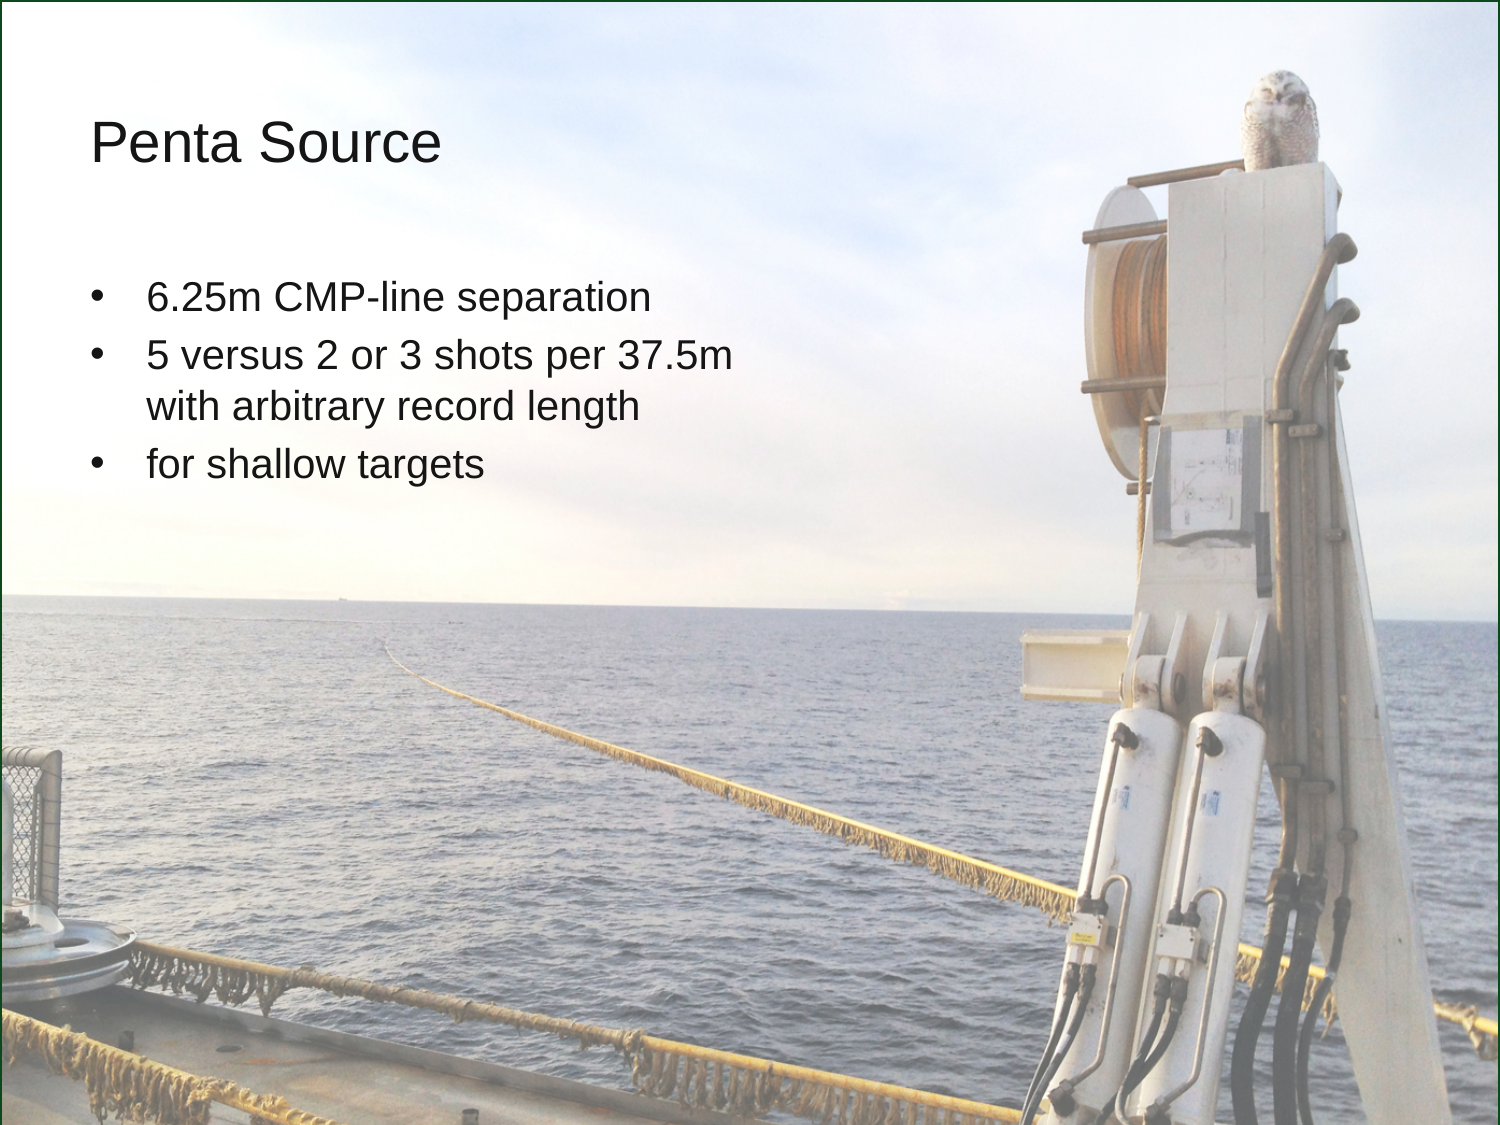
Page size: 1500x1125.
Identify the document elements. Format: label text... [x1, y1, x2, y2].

title Penta Source [75, 45, 1425, 233]
list 6.25m CMP-line separation 5 versus 2 or 3 shots per 37.5m with arbitrary record length for shallow targets [75, 262, 1425, 1005]
text_box [0, 0, 1500, 1125]
